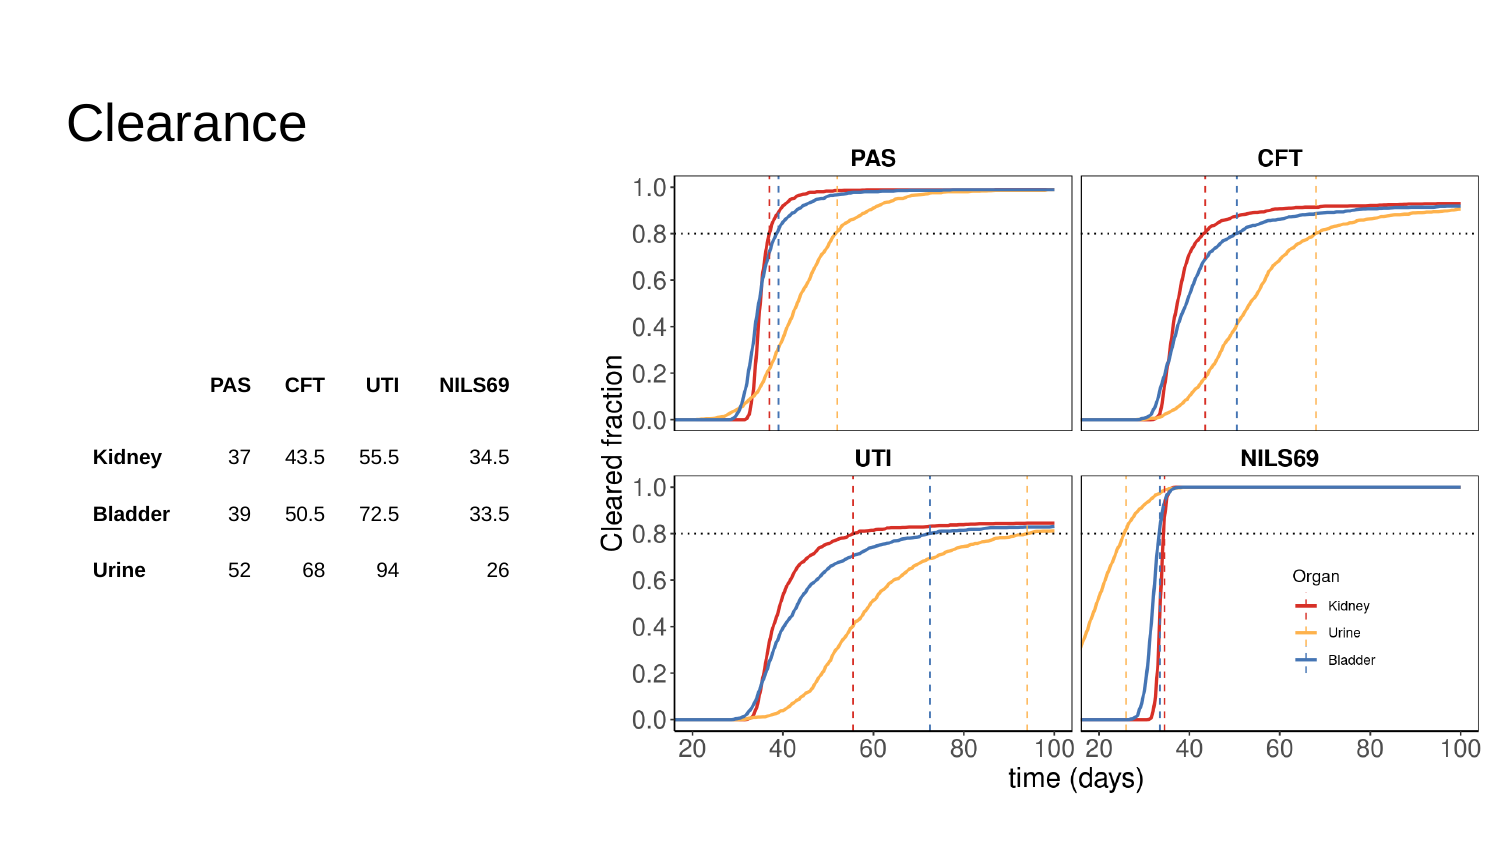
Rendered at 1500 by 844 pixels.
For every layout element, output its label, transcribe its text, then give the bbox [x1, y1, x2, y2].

table_header PAS [190, 355, 266, 427]
table_cell 55.5 [340, 427, 414, 484]
table_cell 72.5 [340, 484, 414, 541]
table_cell 33.5 [414, 484, 525, 541]
table_header [78, 355, 190, 427]
table_cell 52 [190, 541, 266, 597]
table_header CFT [266, 355, 340, 427]
table_cell Bladder [78, 484, 190, 541]
table_cell Urine [78, 541, 190, 597]
table_cell 68 [266, 541, 340, 597]
table_cell 37 [190, 427, 266, 484]
picture [592, 131, 1487, 802]
title Clearance [51, 72, 1449, 167]
table_cell 43.5 [266, 427, 340, 484]
table_cell 39 [190, 484, 266, 541]
table_cell 50.5 [266, 484, 340, 541]
table_cell Kidney [78, 427, 190, 484]
table_cell 94 [340, 541, 414, 597]
table_cell 26 [414, 541, 525, 597]
table_header NILS69 [414, 355, 525, 427]
table_cell 34.5 [414, 427, 525, 484]
table_header UTI [340, 355, 414, 427]
